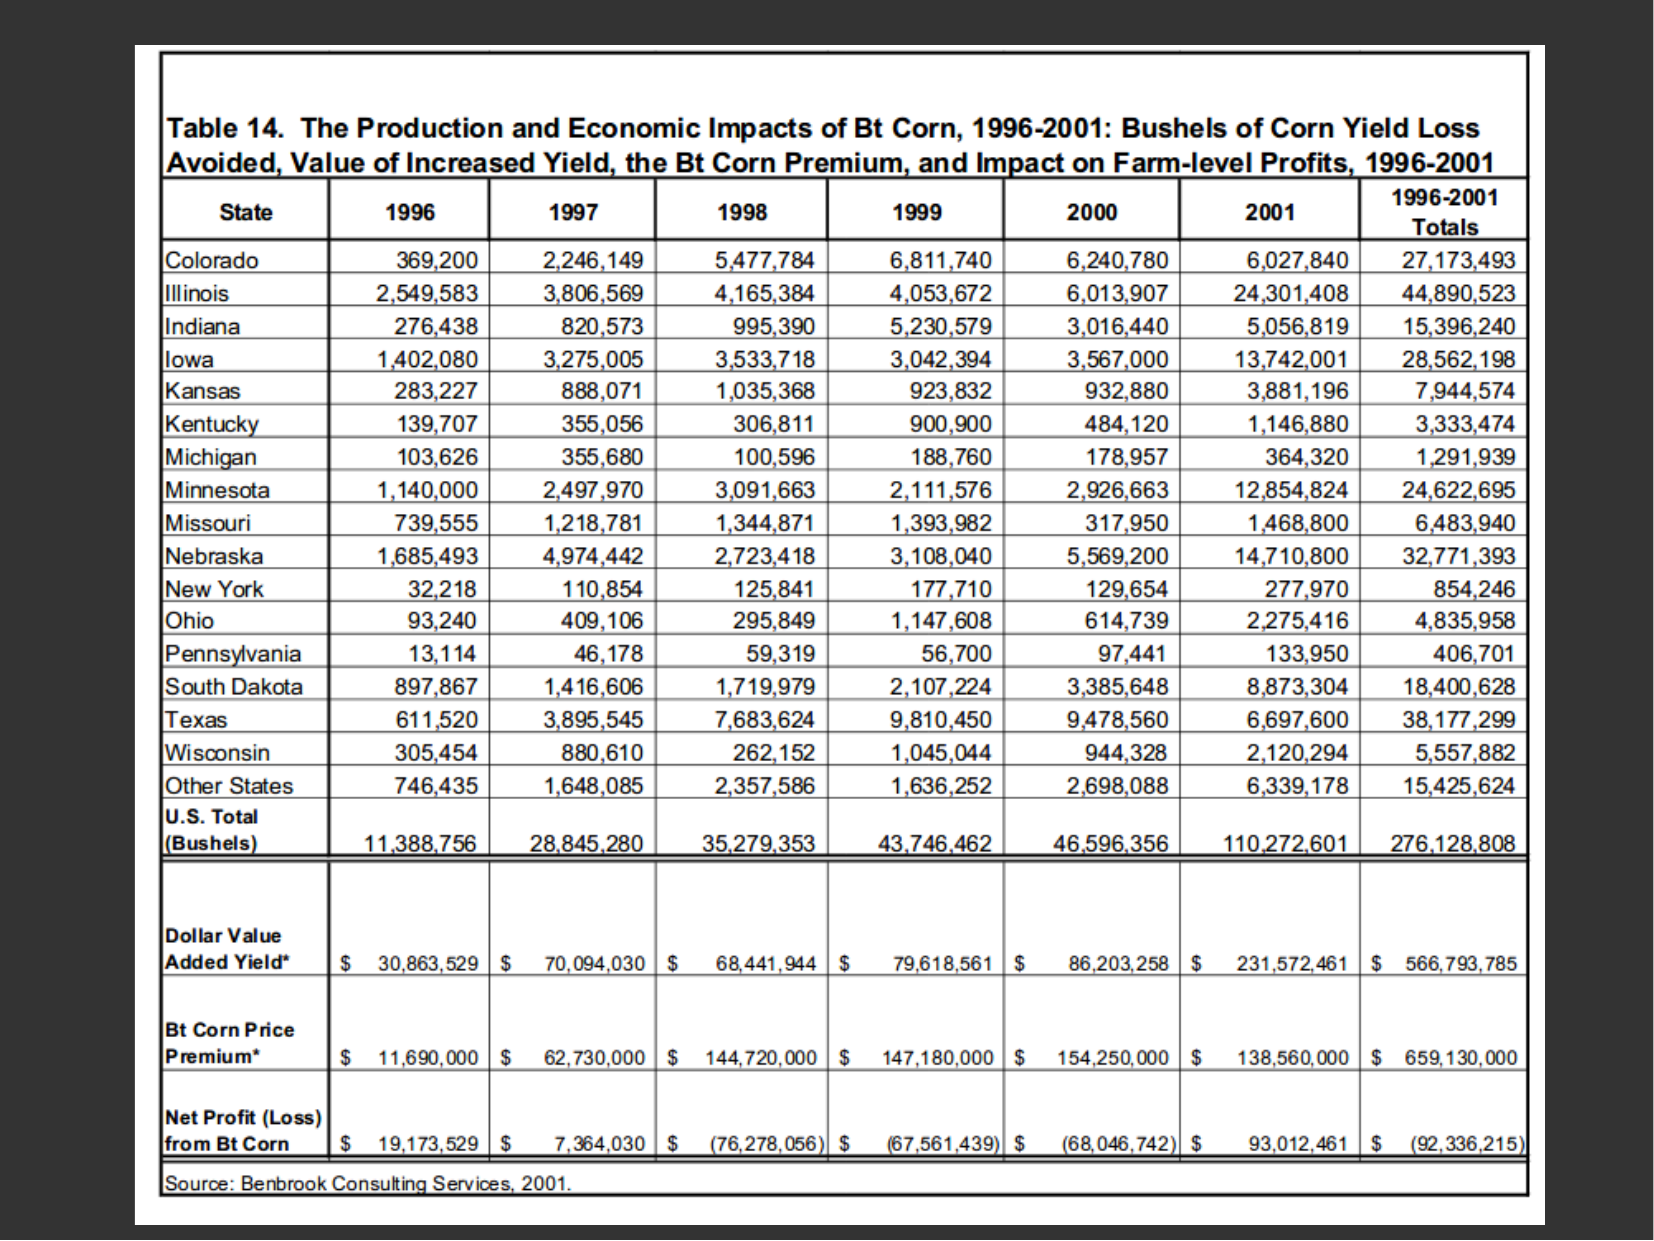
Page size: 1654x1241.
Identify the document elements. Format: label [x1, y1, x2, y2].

picture [135, 45, 1545, 1225]
